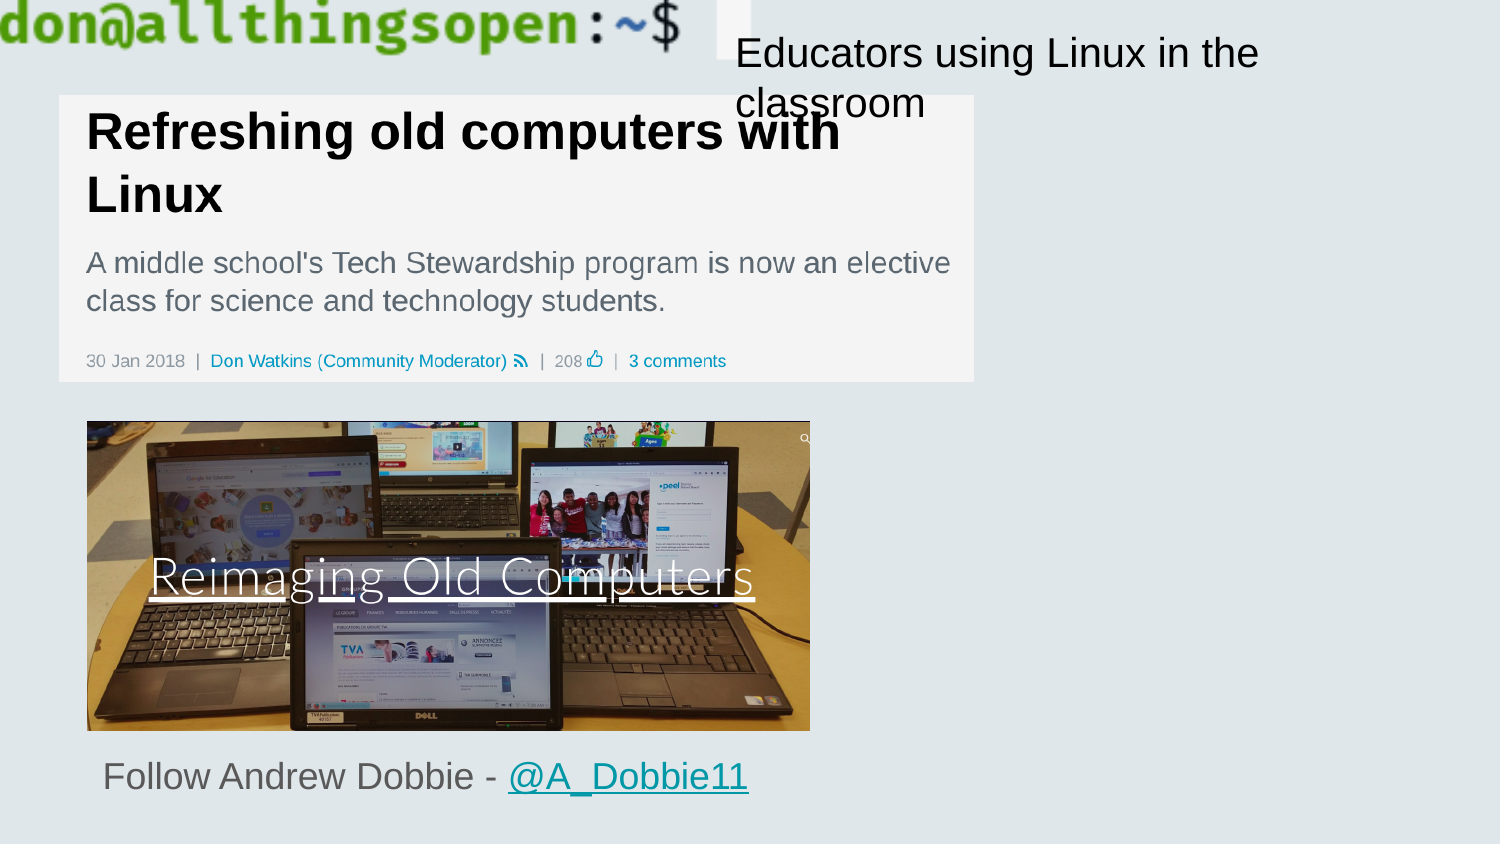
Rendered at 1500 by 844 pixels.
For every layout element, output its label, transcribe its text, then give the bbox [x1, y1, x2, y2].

list Follow Andrew Dobbie - @A_Dobbie11 [87, 730, 905, 825]
text_box Educators using Linux in the classroom [720, 10, 1476, 76]
picture [0, 0, 1500, 844]
